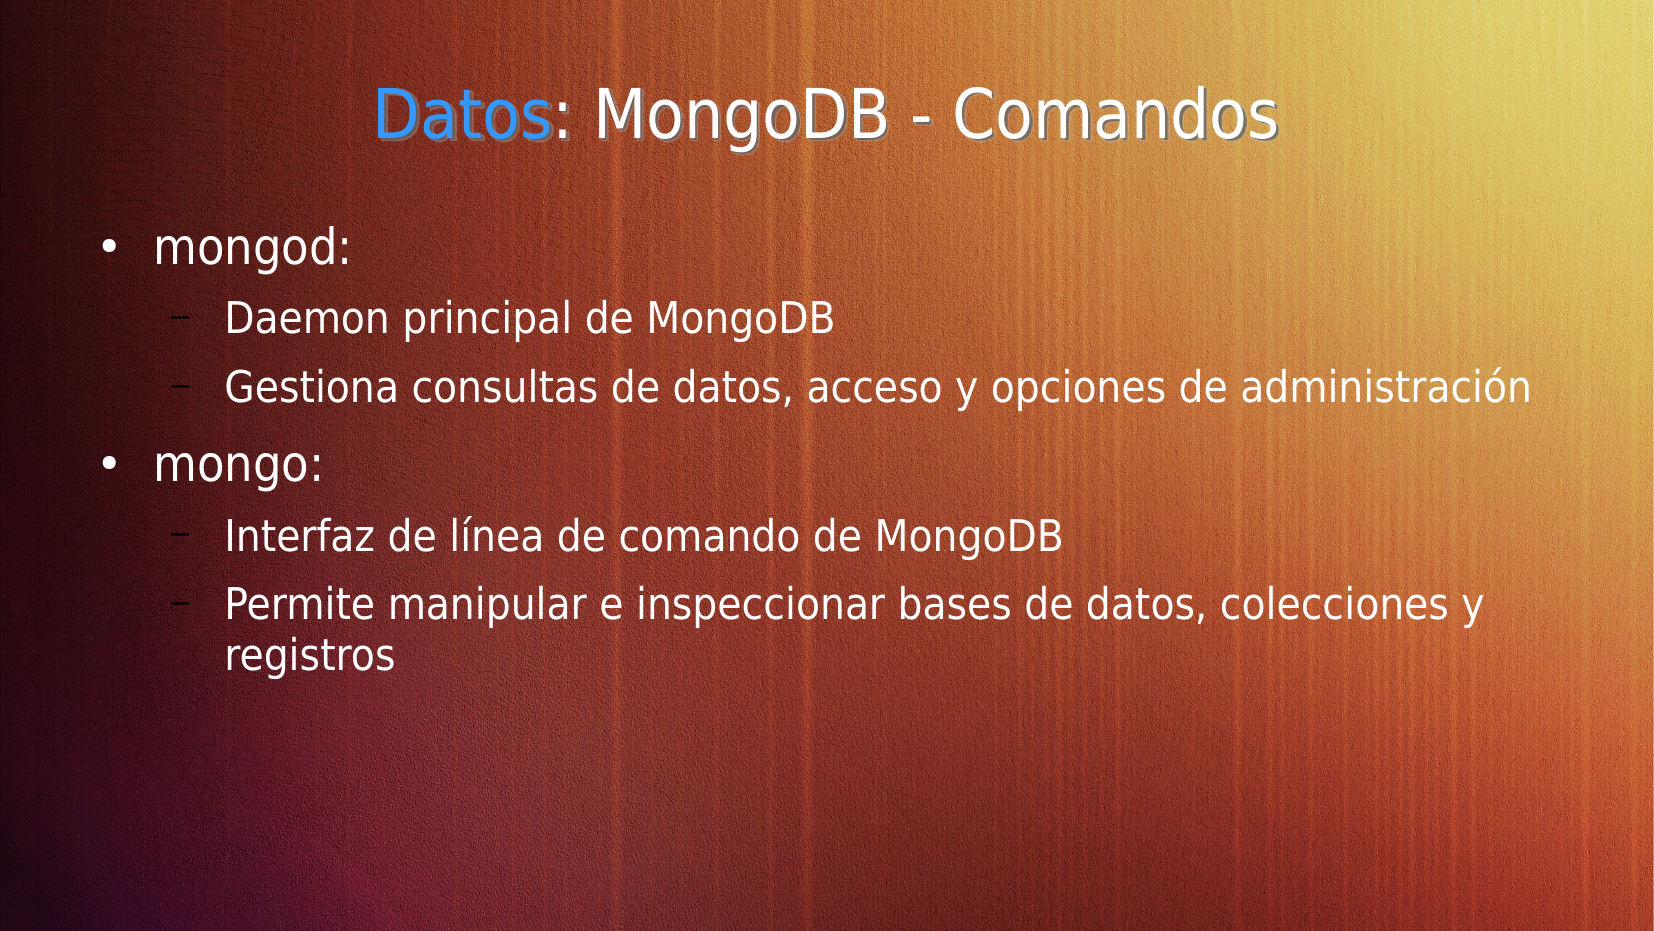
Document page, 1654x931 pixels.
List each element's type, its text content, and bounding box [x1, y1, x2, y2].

title Datos: MongoDB - Comandos [82, 37, 1571, 193]
picture [0, 0, 1654, 931]
list mongod: Daemon principal de MongoDB Gestiona consultas de datos, acceso y opciones de administración mongo: Interfaz de línea de comando de MongoDB Permite manipular e inspeccionar bases de datos, colecciones y registros [82, 217, 1571, 758]
